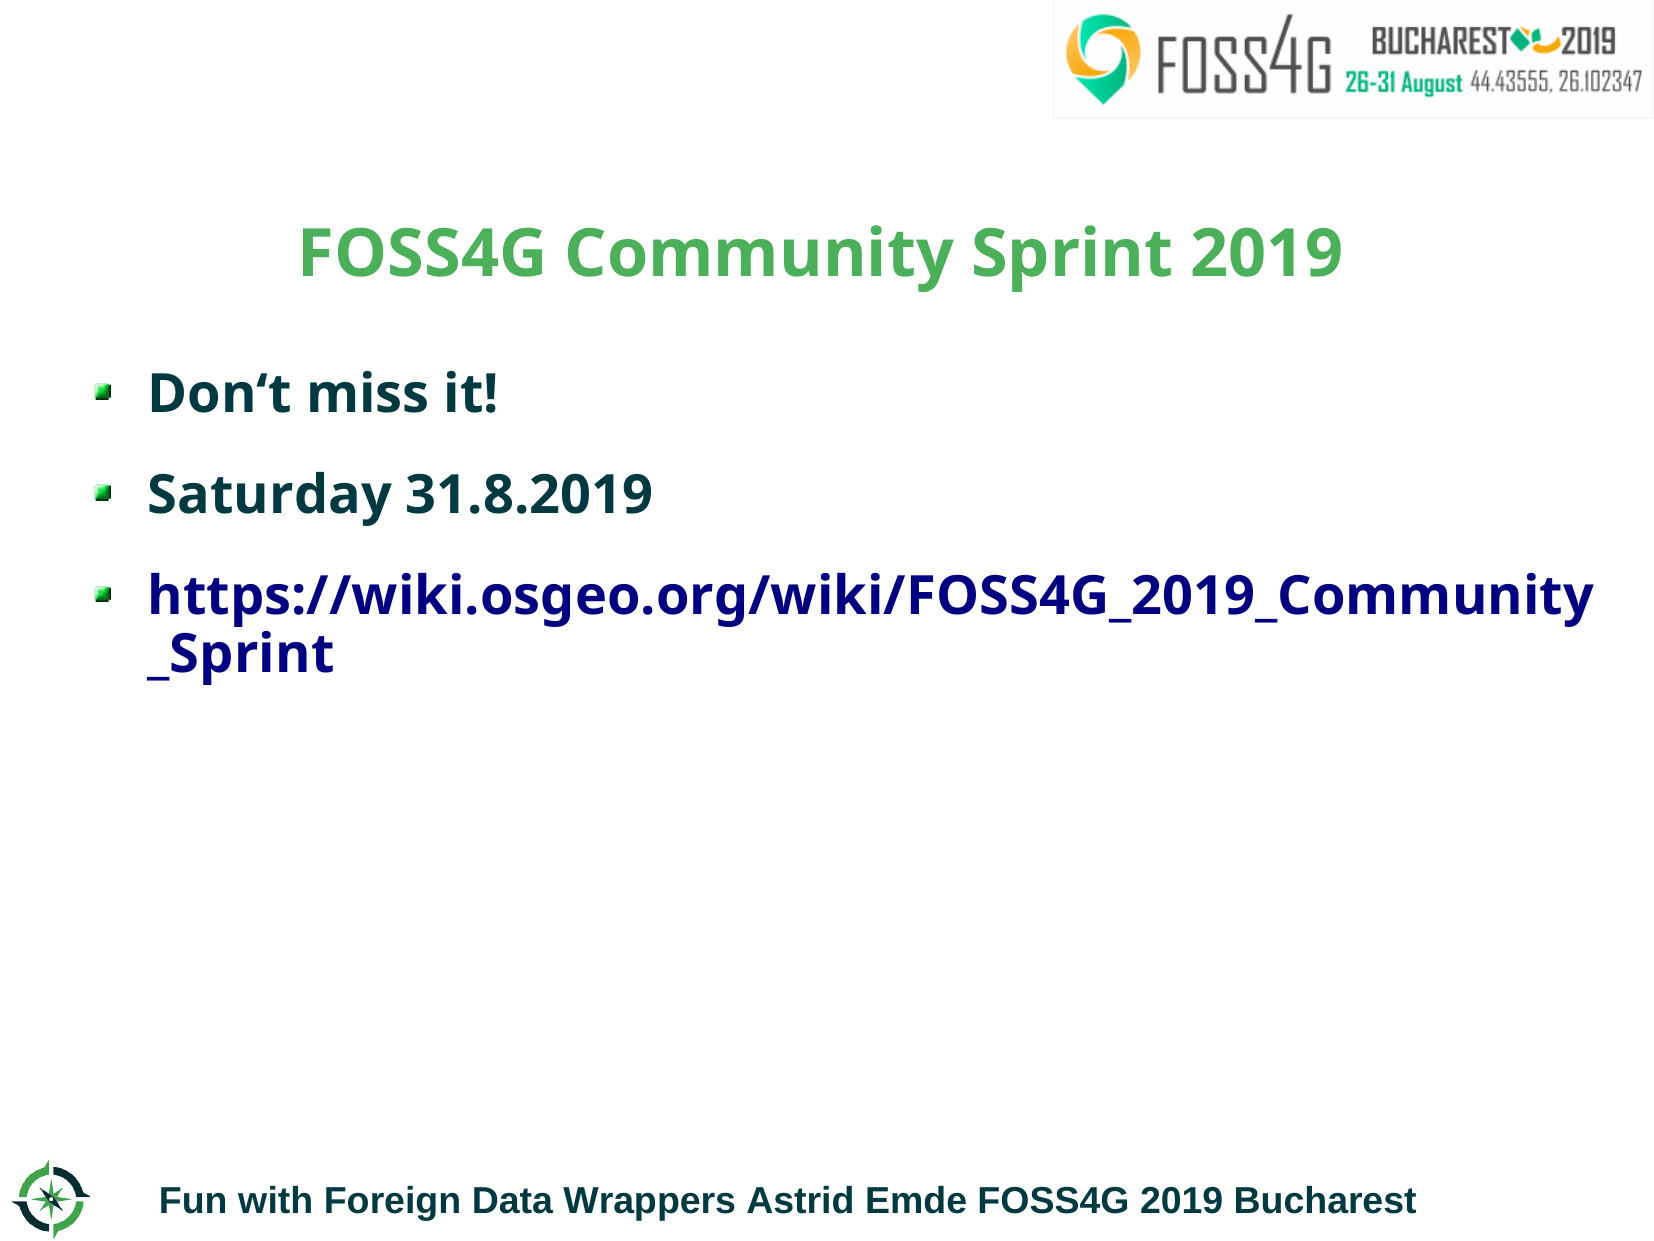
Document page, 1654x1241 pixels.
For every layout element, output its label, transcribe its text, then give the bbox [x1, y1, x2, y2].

picture [10, 1158, 92, 1240]
title FOSS4G Community Sprint 2019 [76, 177, 1565, 325]
picture [1053, 0, 1654, 119]
list Don‘t miss it! Saturday 31.8.2019 https://wiki.osgeo.org/wiki/FOSS4G_2019_Community_Sprint [76, 354, 1599, 1173]
